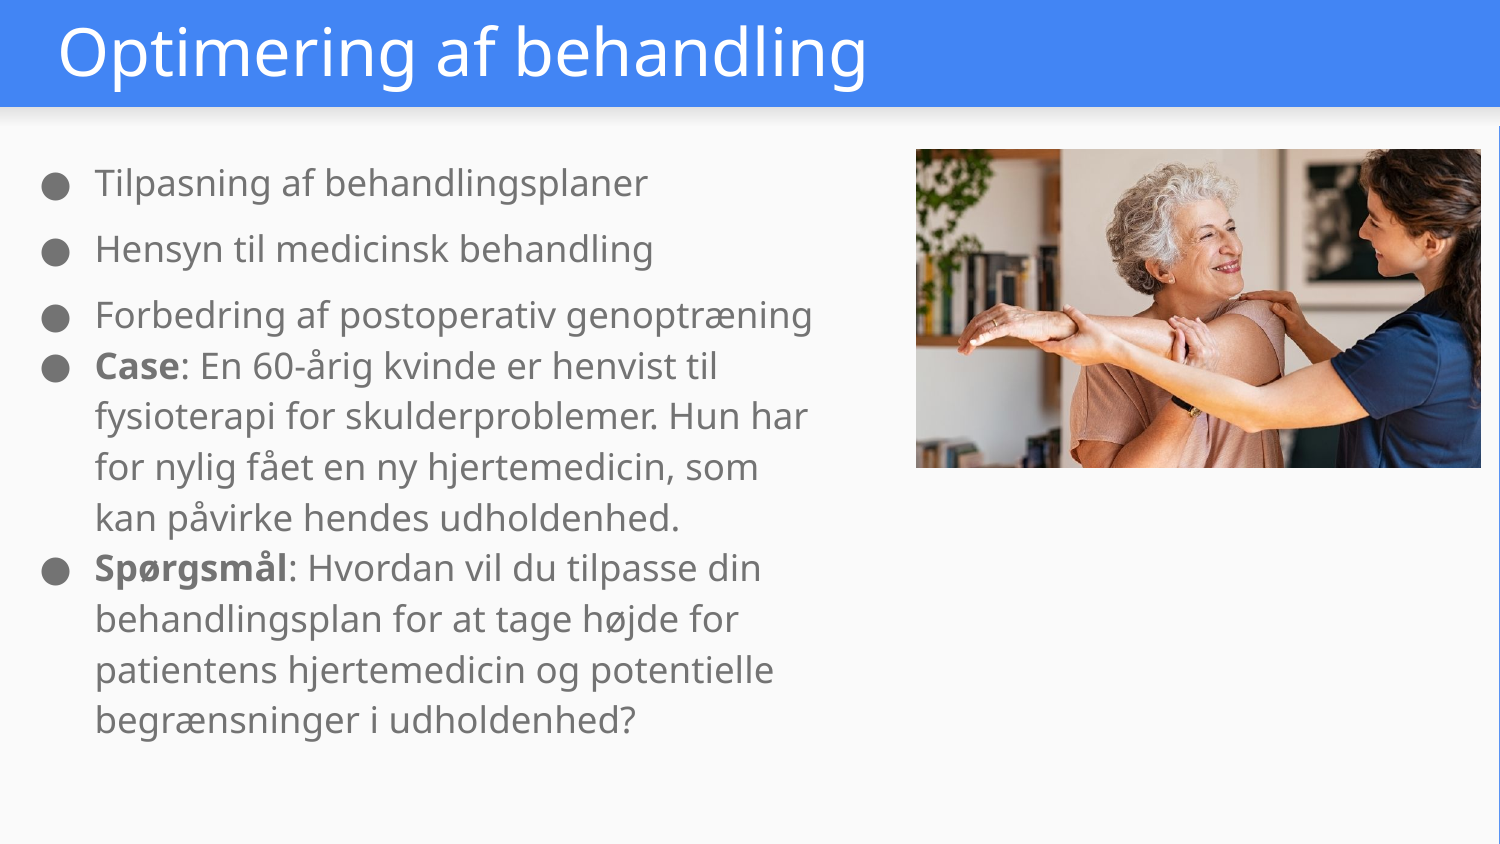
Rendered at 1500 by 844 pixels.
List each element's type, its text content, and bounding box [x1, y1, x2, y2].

picture [916, 149, 1481, 468]
list Tilpasning af behandlingsplaner Hensyn til medicinsk behandling Forbedring af postoperativ genoptræning Case: En 60-årig kvinde er henvist til fysioterapi for skulderproblemer. Hun har for nylig fået en ny hjertemedicin, som kan påvirke hendes udholdenhed. Spørgsmål: Hvordan vil du tilpasse din behandlingsplan for at tage højde for patientens hjertemedicin og potentielle begrænsninger i udholdenhed? [6, 122, 845, 819]
title Optimering af behandling [42, 0, 1491, 99]
